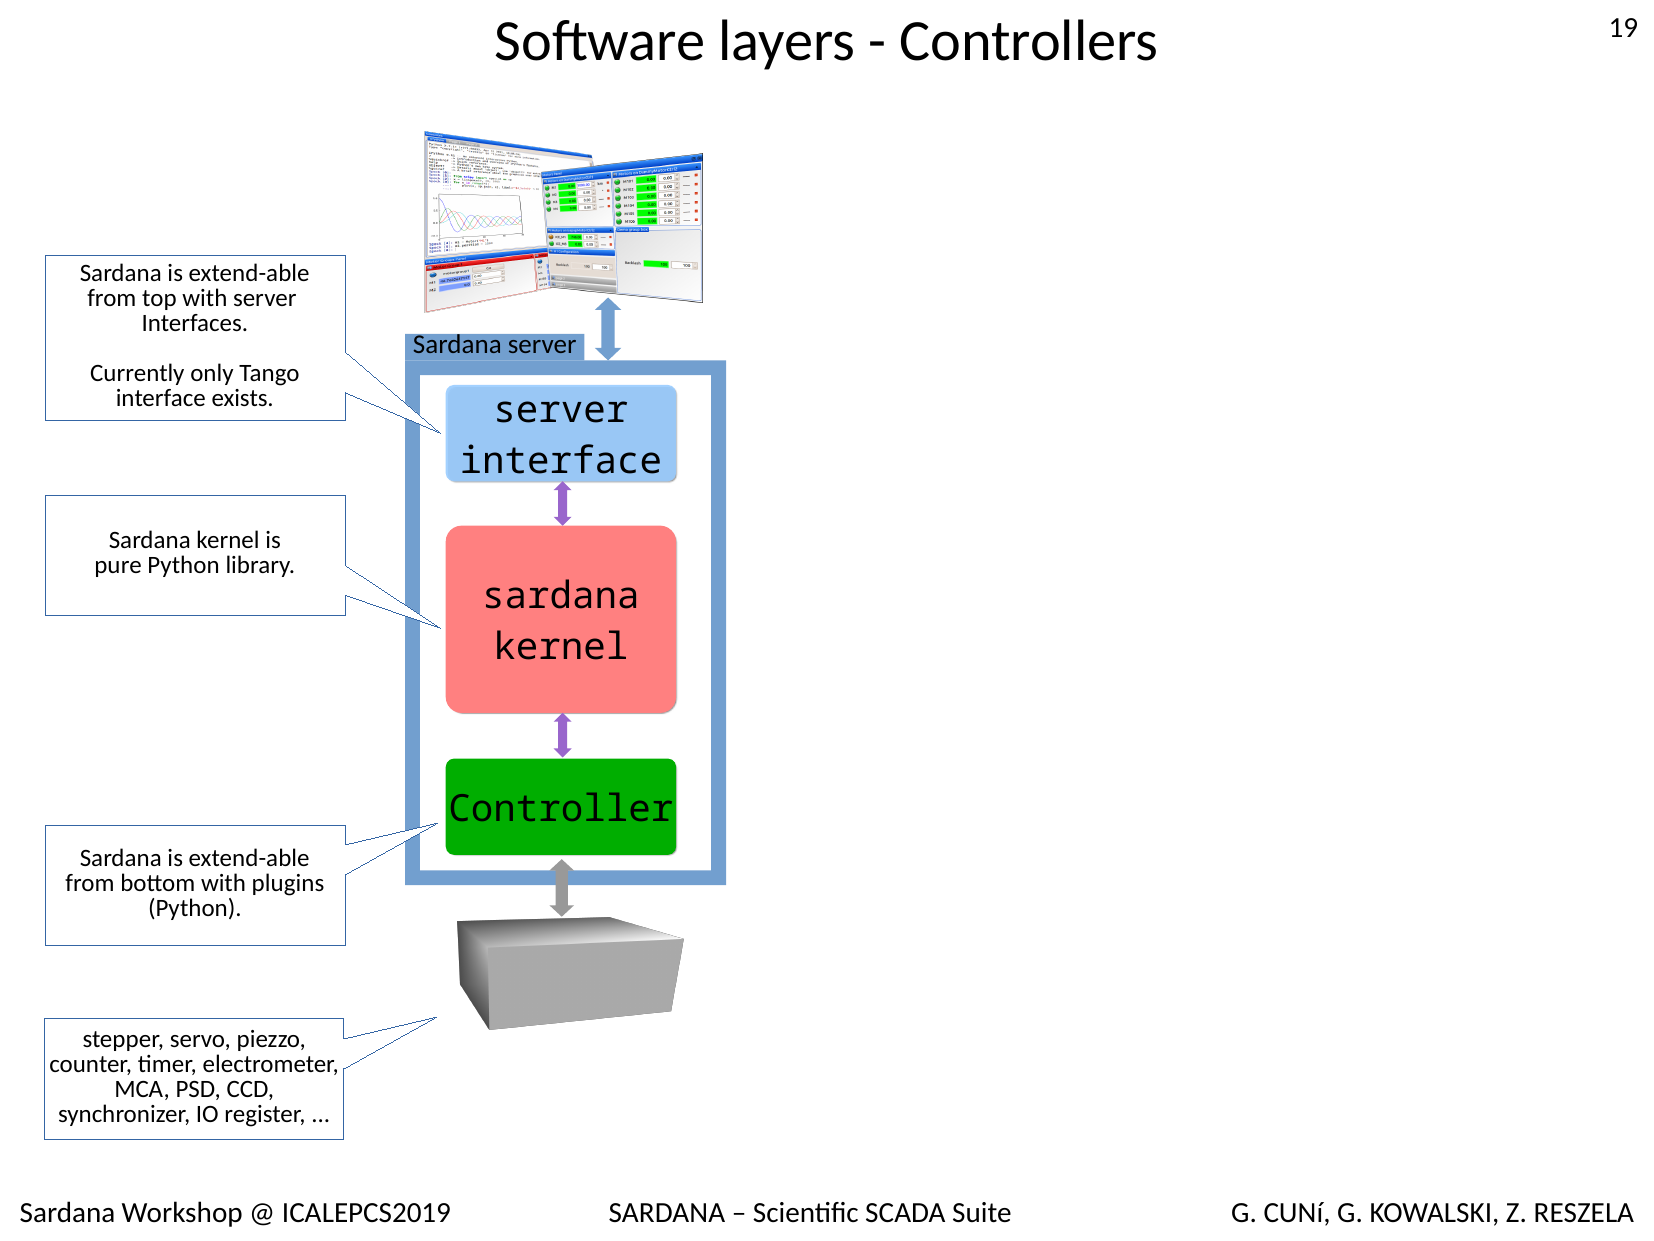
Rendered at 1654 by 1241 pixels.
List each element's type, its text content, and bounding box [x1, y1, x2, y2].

text_box [553, 481, 572, 526]
text_box Sardana server [405, 333, 585, 361]
text_box Sardana is extend-able from top with server Interfaces. Currently only Tango interface exists. [45, 255, 441, 434]
text_box [405, 617, 420, 830]
text_box server interface [445, 384, 677, 482]
picture [406, 131, 703, 314]
text_box Sardana is extend-able from bottom with plugins (Python). [45, 823, 438, 946]
text_box [553, 712, 572, 758]
text_box sardana kernel [445, 525, 677, 713]
text_box stepper, servo, piezzo, counter, timer, electrometer, MCA, PSD, CCD, synchronizer, IO register, ... [44, 1017, 437, 1140]
text_box Controller [445, 758, 677, 855]
text_box [405, 419, 420, 613]
text_box [405, 297, 727, 917]
text_box Sardana kernel is pure Python library. [45, 495, 441, 629]
title Software layers - Controllers [82, 2, 1571, 91]
